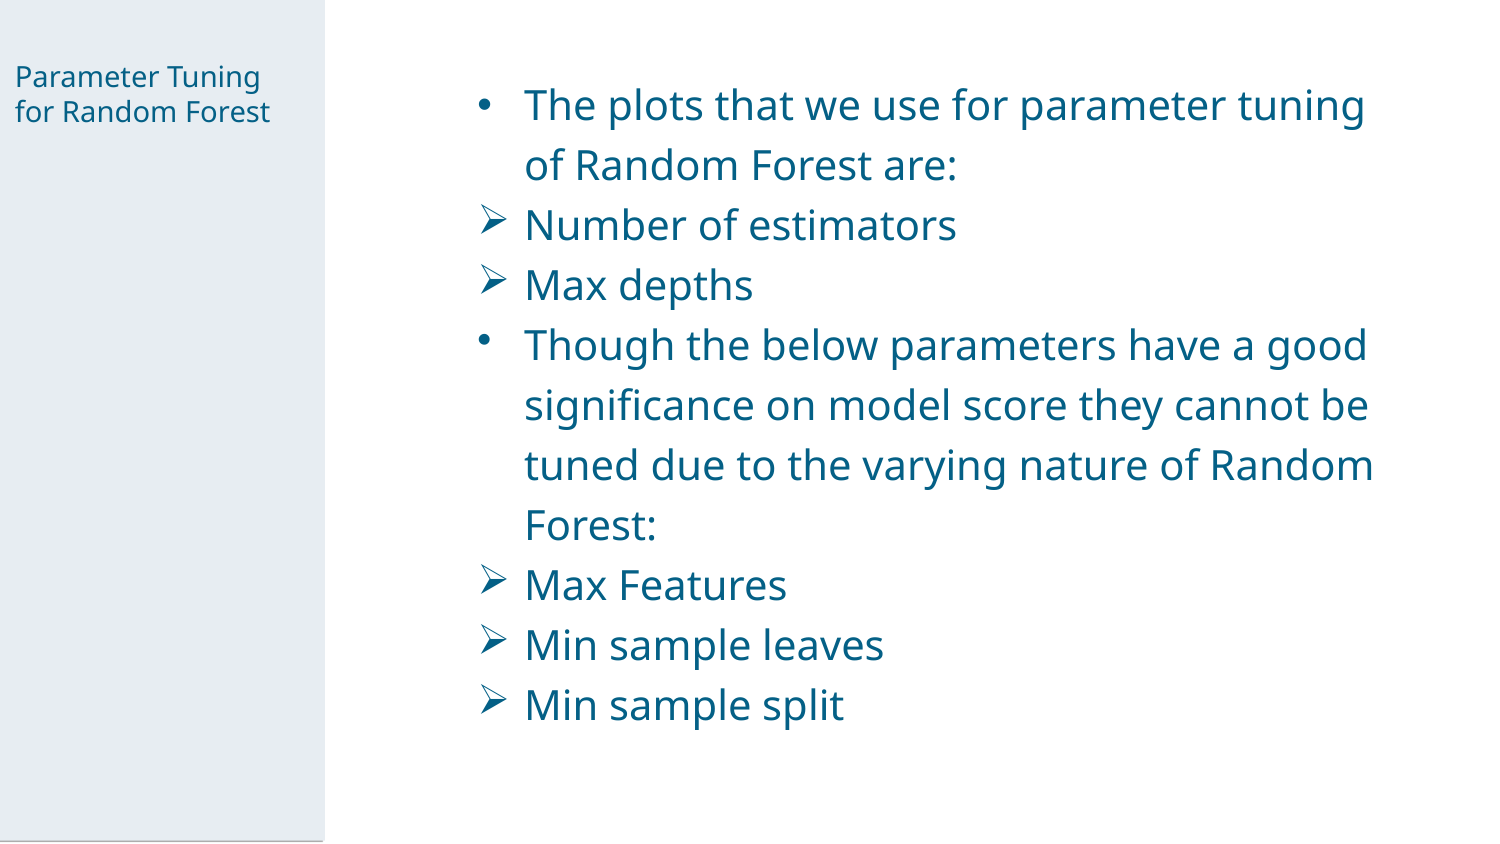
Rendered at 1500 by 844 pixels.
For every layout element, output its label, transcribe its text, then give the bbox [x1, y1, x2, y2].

picture [483, 626, 504, 638]
text_box The plots that we use for parameter tuning of Random Forest are: Number of estimators Max depths Though the below parameters have a good significance on model score they cannot be tuned due to the varying nature of Random Forest: Max Features Min sample leaves Min sample split [462, 11, 1400, 737]
picture [483, 686, 504, 698]
picture [483, 206, 504, 218]
picture [483, 266, 504, 278]
text_box [0, 0, 325, 841]
picture [483, 566, 504, 578]
text_box Parameter Tuning for Random Forest [0, 50, 319, 171]
